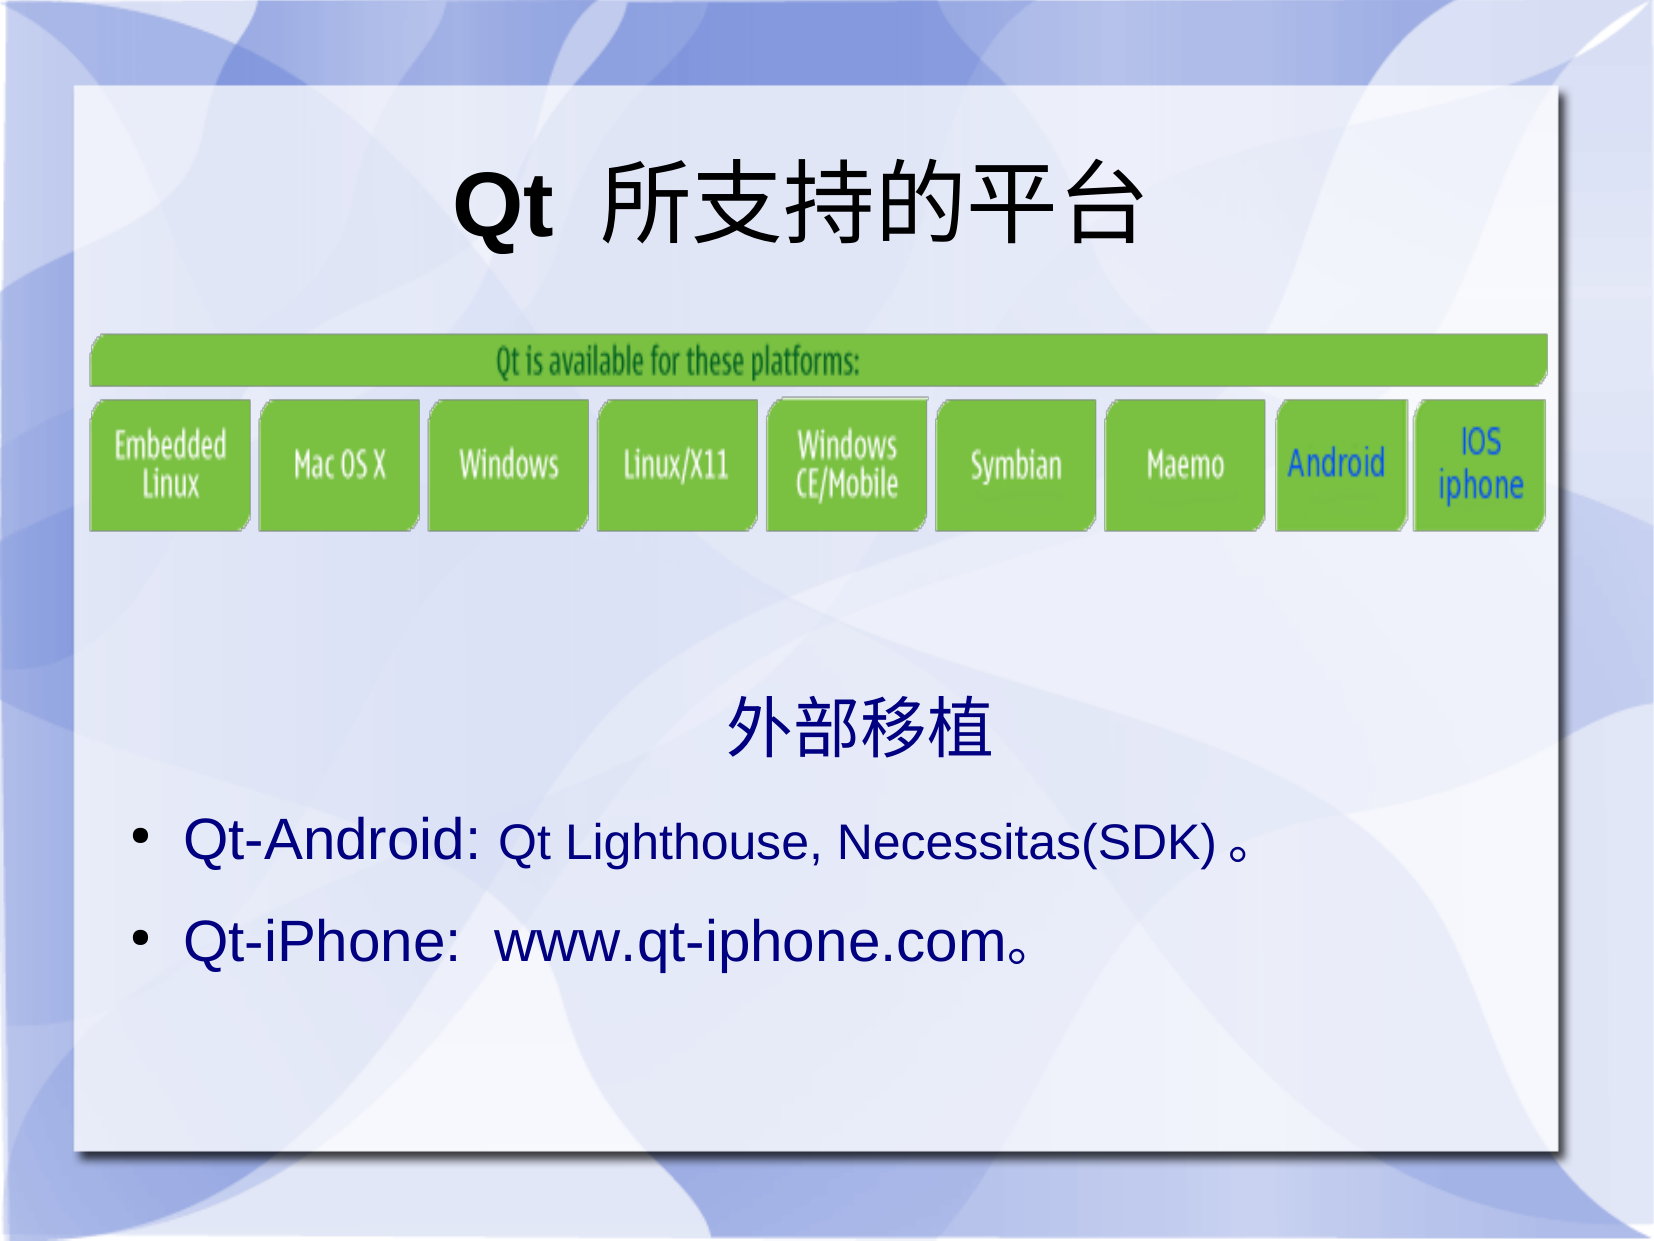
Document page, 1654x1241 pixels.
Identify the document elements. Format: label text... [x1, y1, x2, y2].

list 外部移植 Qt-Android: Qt Lighthouse, Necessitas(SDK)。 Qt-iPhone: www.qt-iphone.com。 [112, 675, 1538, 976]
picture [0, 0, 1654, 1241]
title Qt 所支持的平台 [75, 92, 1528, 301]
